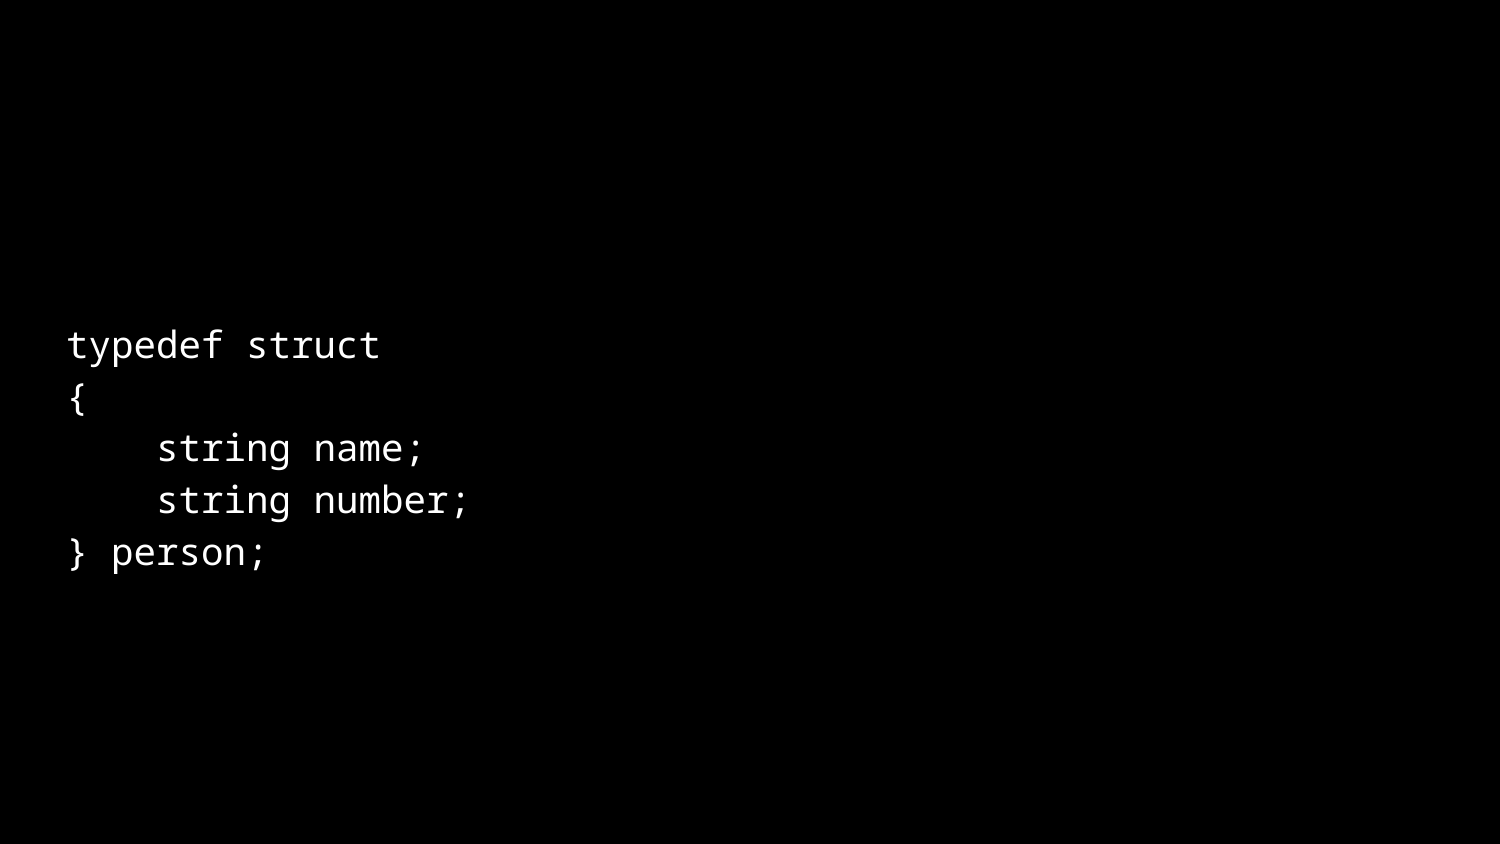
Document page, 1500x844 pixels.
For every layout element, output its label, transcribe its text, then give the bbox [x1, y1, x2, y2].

list typedef struct { string name; string number; } person; [51, 189, 1449, 750]
